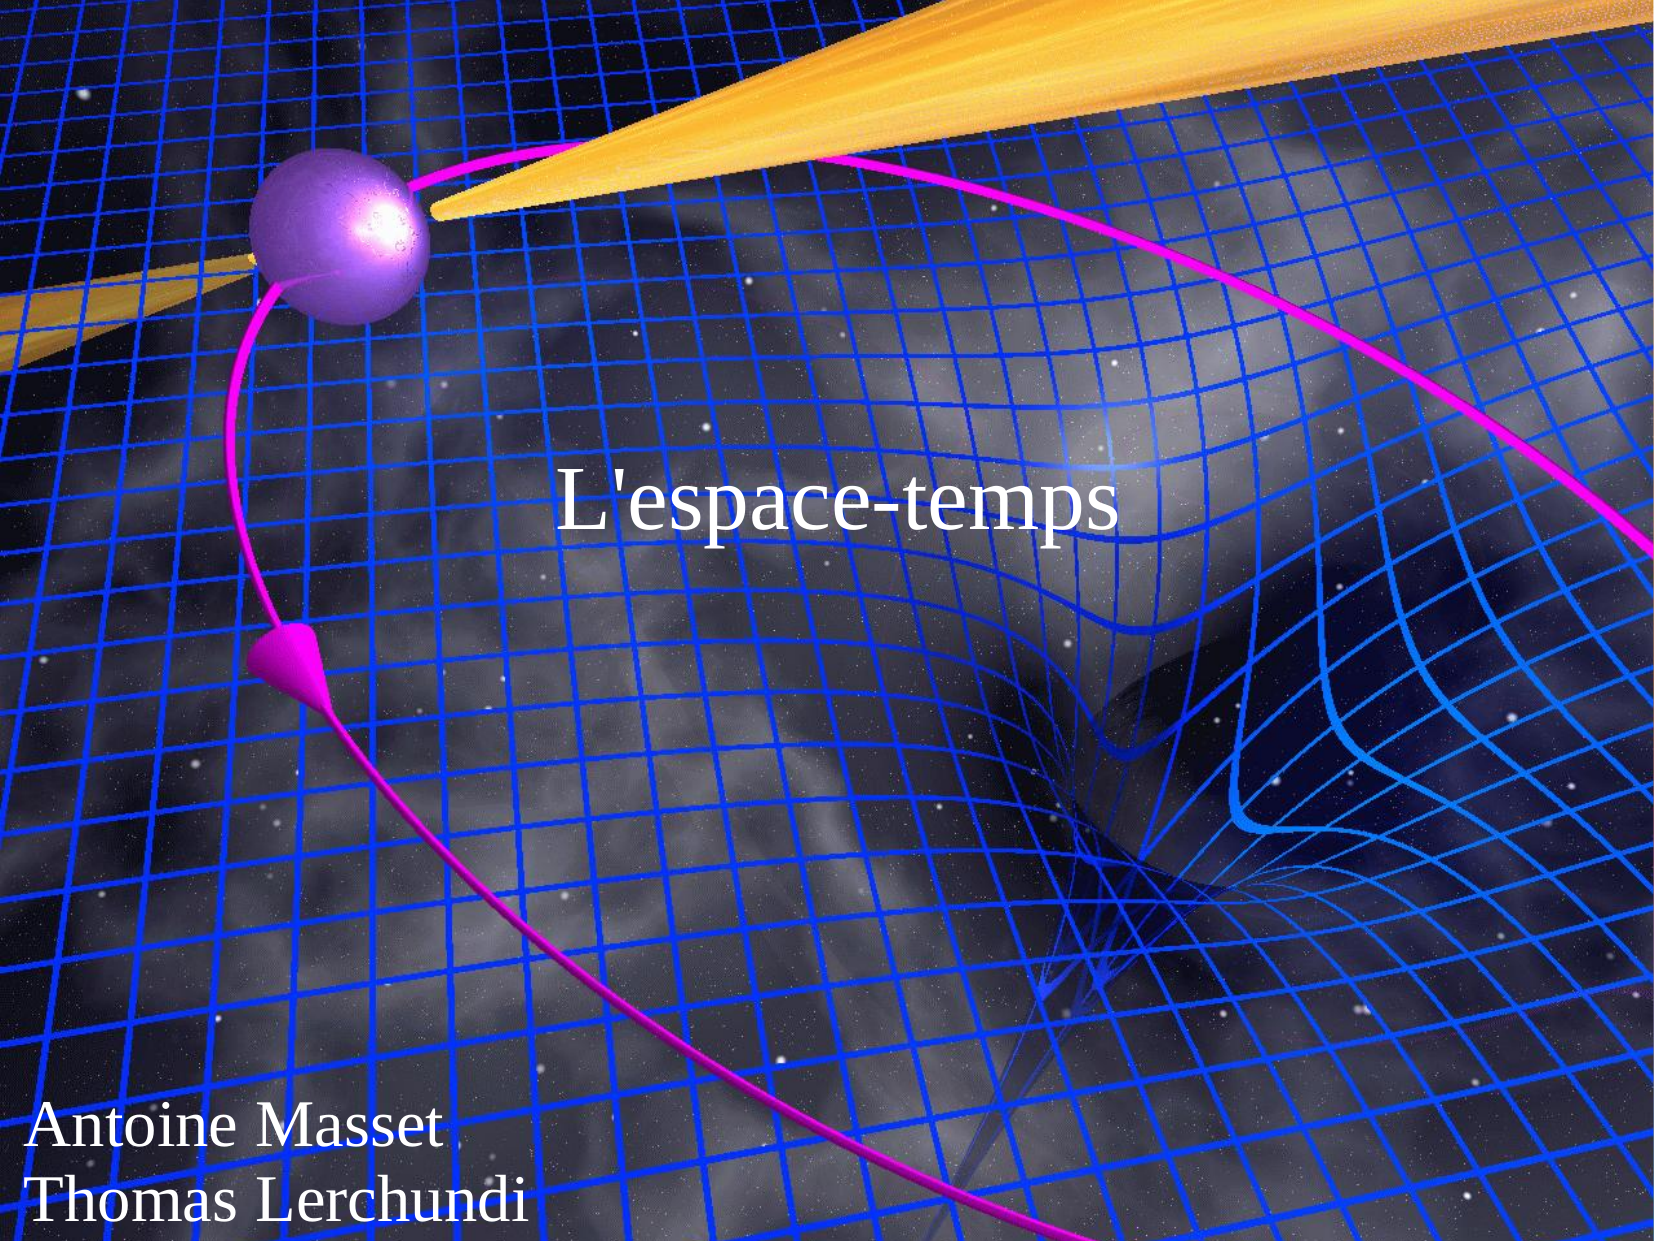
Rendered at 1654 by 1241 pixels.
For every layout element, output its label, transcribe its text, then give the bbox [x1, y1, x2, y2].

subtitle Antoine Masset Thomas Lerchundi [23, 1087, 1040, 1236]
picture [0, 0, 1654, 1241]
title L'espace-temps [94, 395, 1583, 603]
